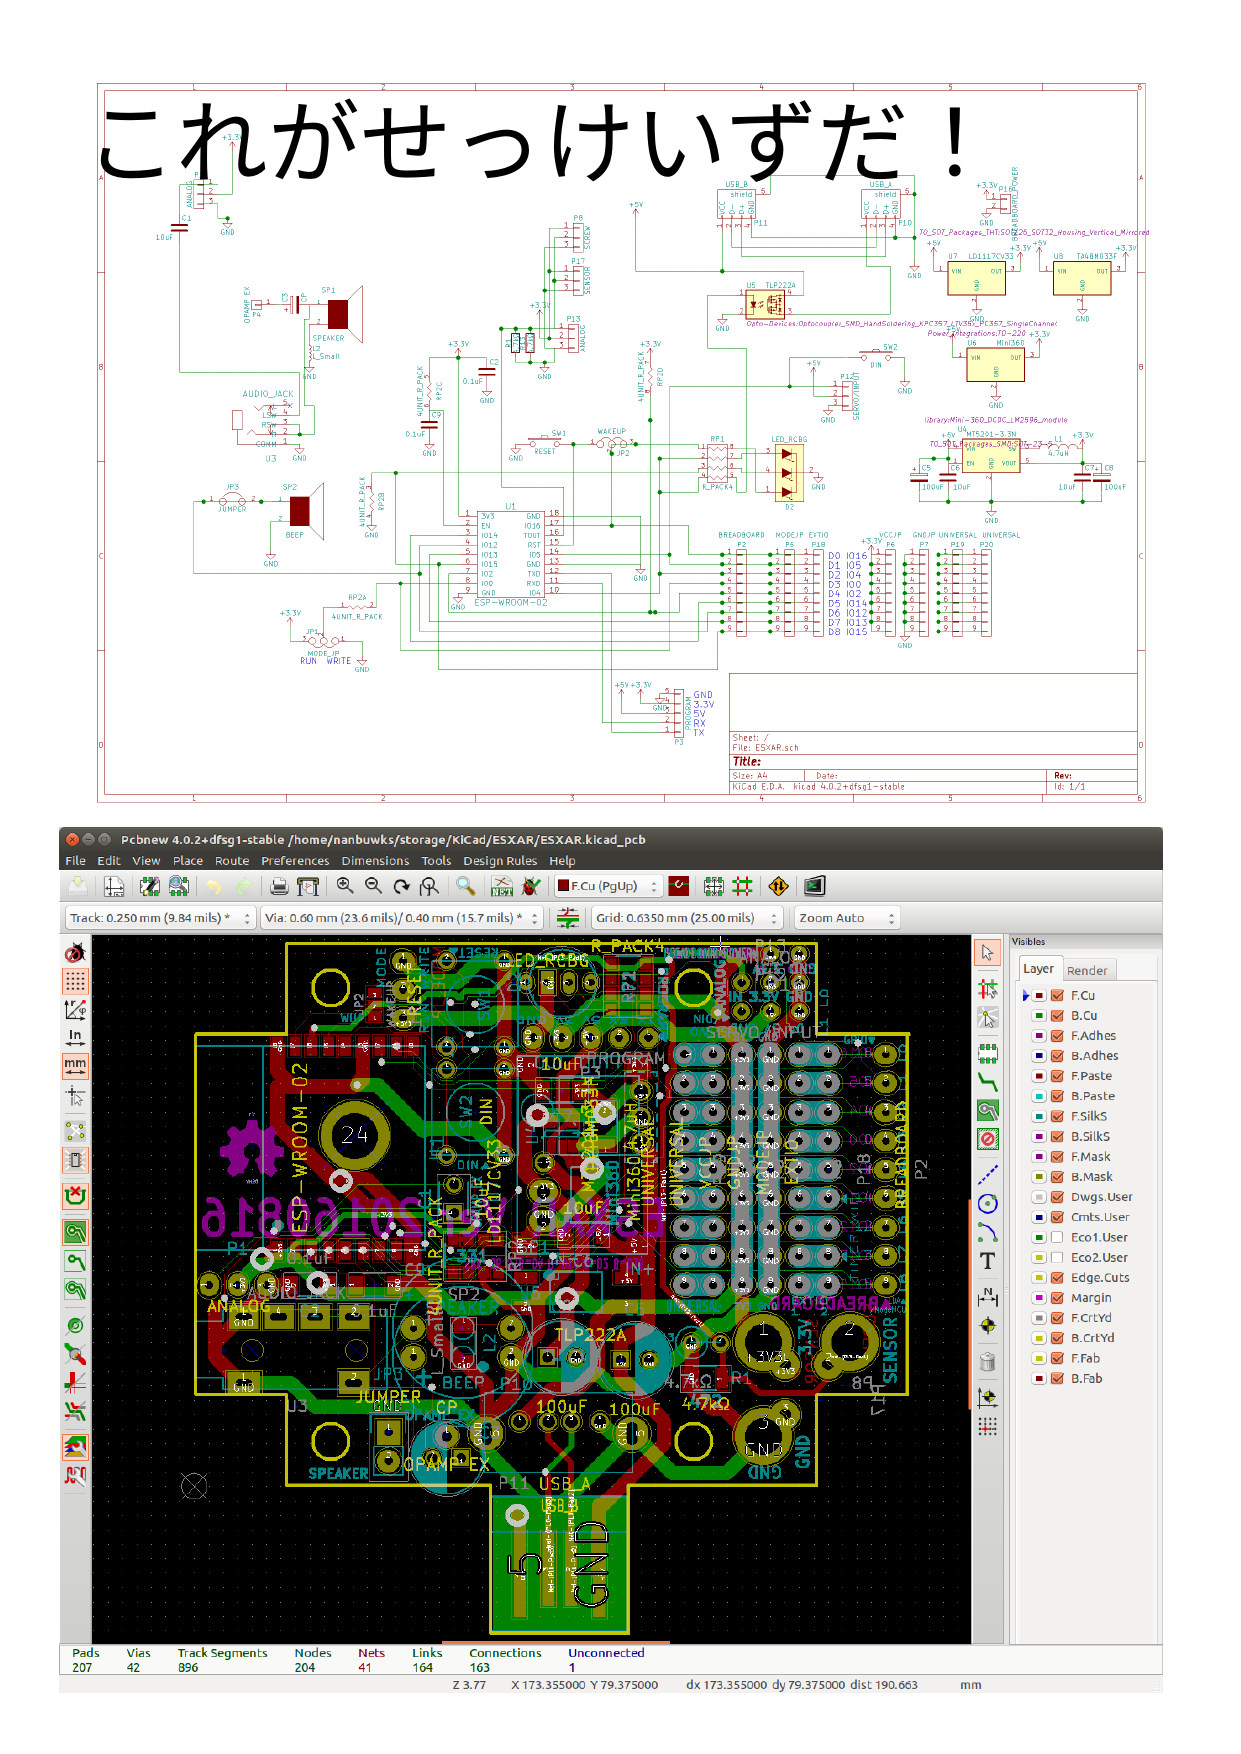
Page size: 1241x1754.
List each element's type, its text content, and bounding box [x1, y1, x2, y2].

picture [59, 45, 1182, 1693]
text_box これがせっけいずだ！ [70, 62, 897, 199]
